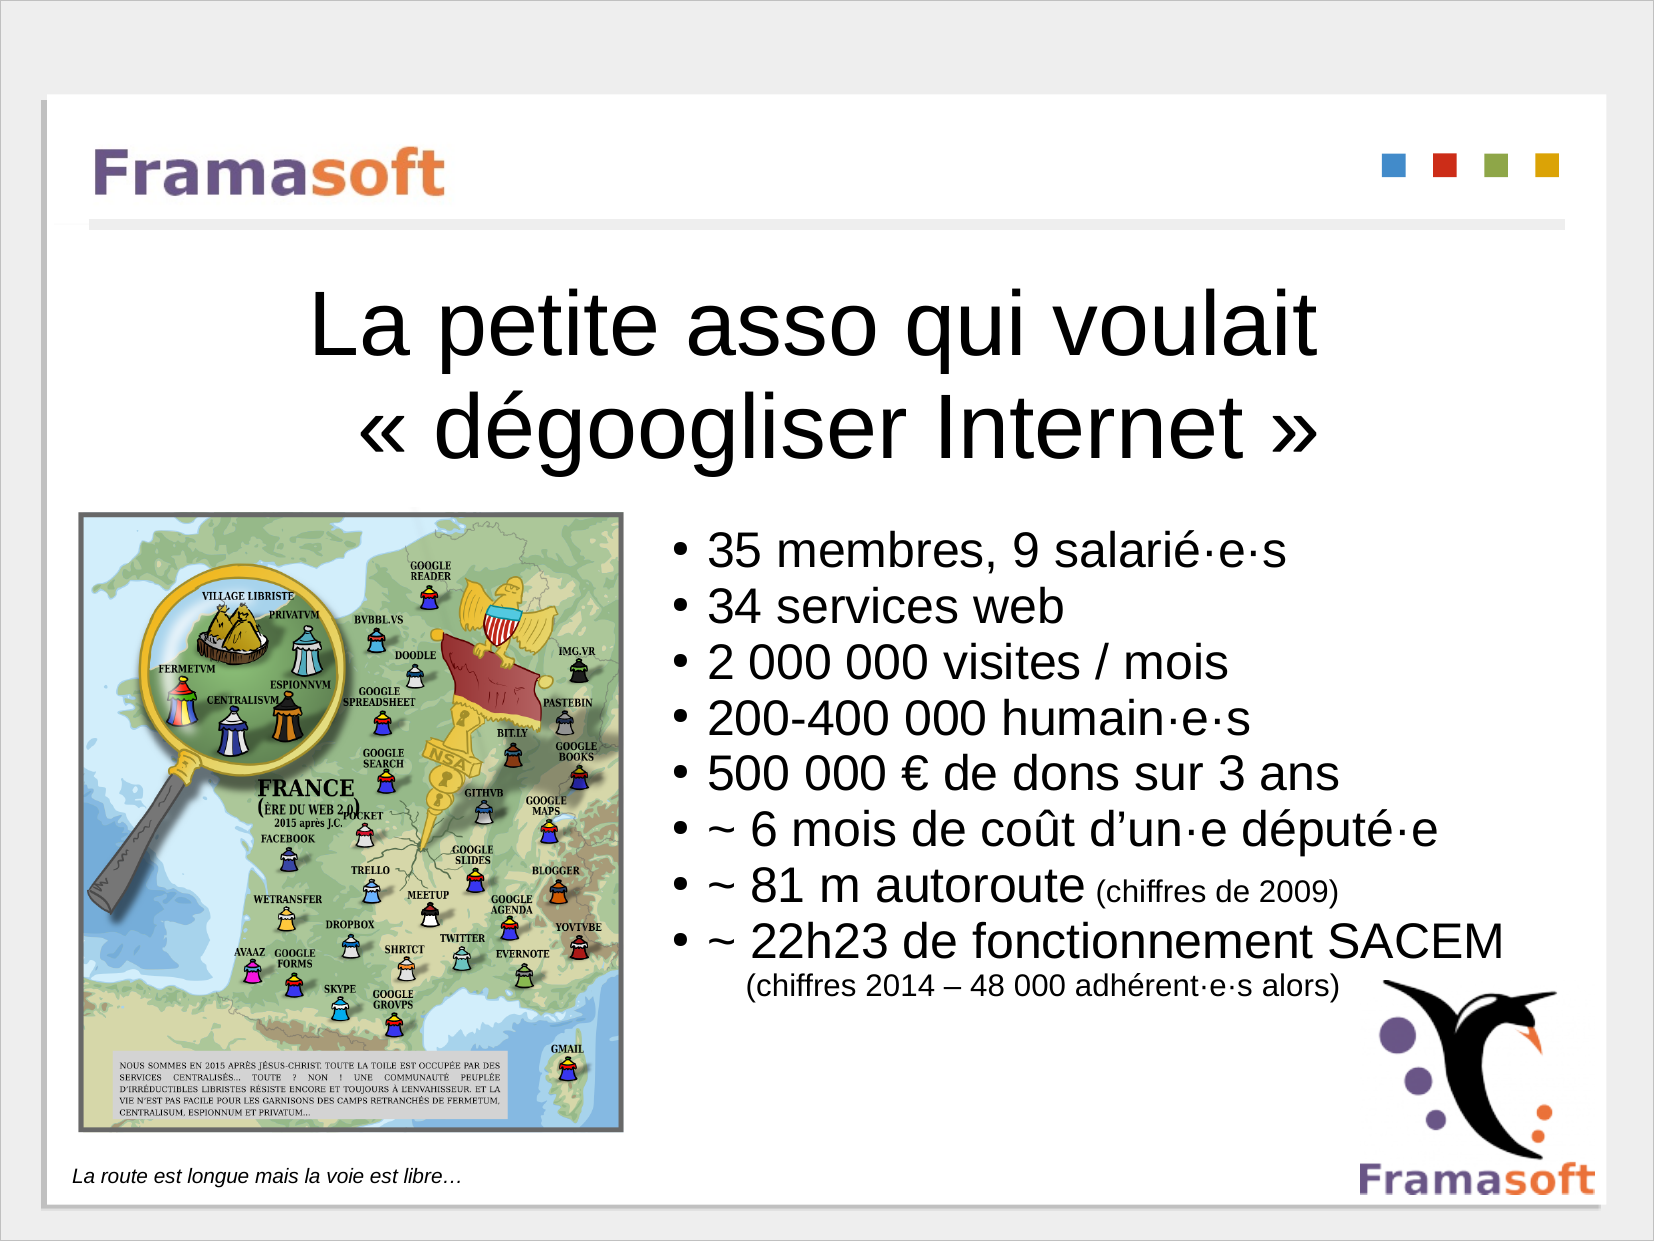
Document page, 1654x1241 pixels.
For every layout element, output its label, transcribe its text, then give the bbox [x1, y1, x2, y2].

title La petite asso qui voulait « dégoogliser Internet » [47, 271, 1607, 479]
picture [1360, 980, 1595, 1195]
picture [54, 104, 508, 225]
text_box La route est longue mais la voie est libre… [57, 1157, 591, 1241]
text_box [0, 0, 1654, 1241]
picture [70, 507, 626, 1134]
text_box 35 membres, 9 salarié·e·s 34 services web 2 000 000 visites / mois 200-400 000 humain·e·s 500 000 € de dons sur 3 ans ~ 6 mois de coût d’un·e député·e ~ 81 m autoroute (chiffres de 2009) ~ 22h23 de fonctionnement SACEM (chiffres 2014 – 48 000 adhérent·e·s alors) [656, 515, 1569, 1011]
